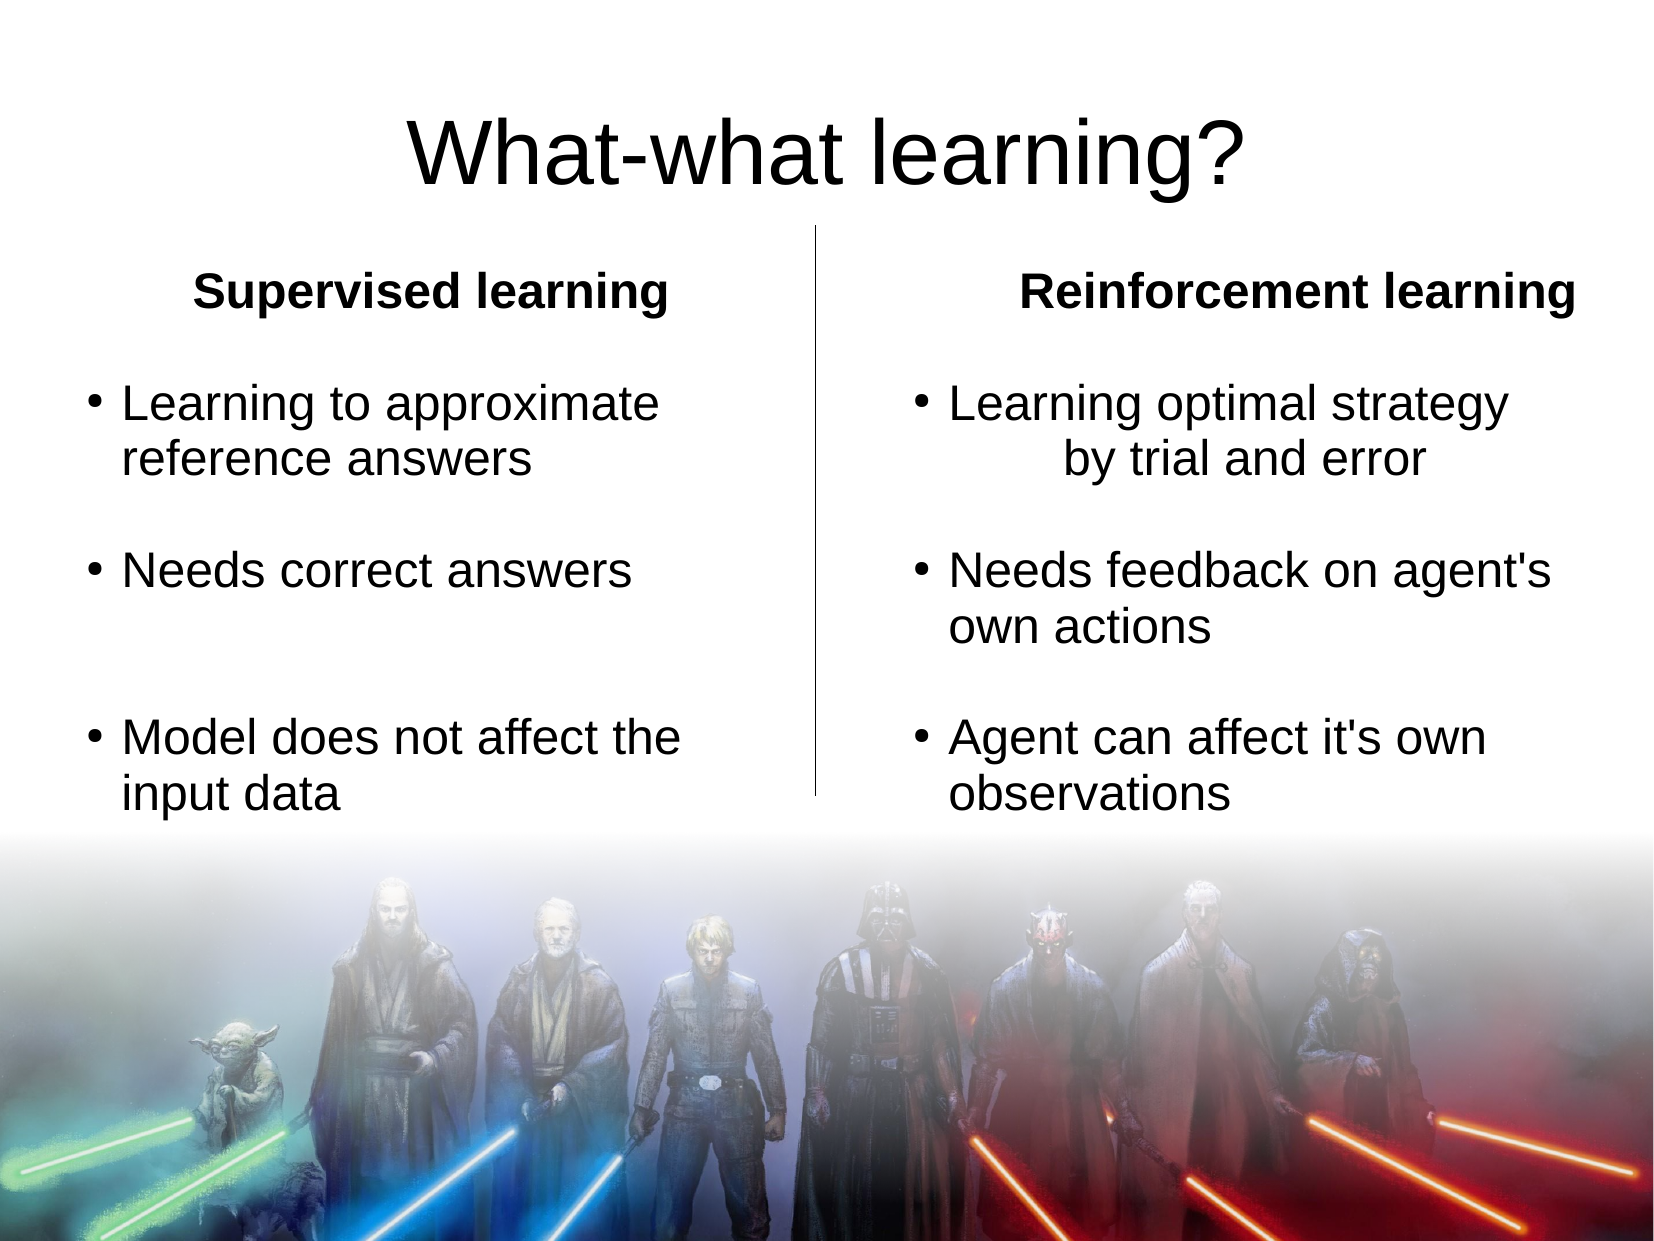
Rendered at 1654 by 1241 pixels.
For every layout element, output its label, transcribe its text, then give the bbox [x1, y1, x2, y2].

text_box Supervised learning Learning to approximate reference answers Needs correct answers Model does not affect the input data [35, 255, 801, 834]
title What-what learning? [82, 49, 1571, 257]
picture [0, 830, 1654, 1241]
text_box Reinforcement learning Learning optimal strategy by trial and error Needs feedback on agent's own actions Agent can affect it's own observations [862, 256, 1628, 834]
